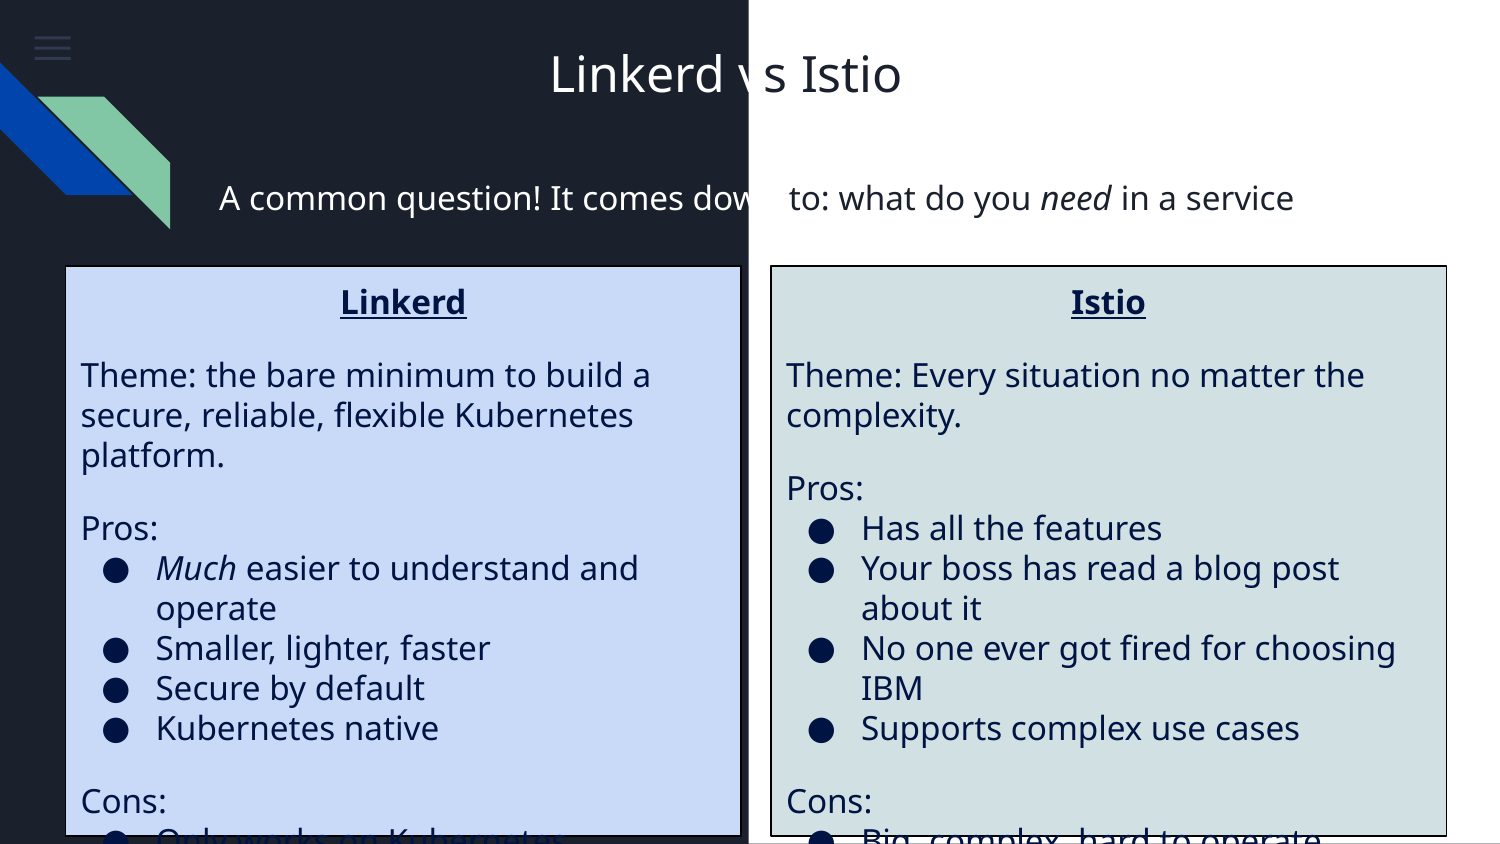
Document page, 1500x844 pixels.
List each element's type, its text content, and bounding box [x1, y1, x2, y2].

text_box Istio Theme: Every situation no matter the complexity. Pros: Has all the features Your boss has read a blog post about it No one ever got fired for choosing IBM Supports complex use cases Cons: Big, complex, hard to operate [770, 266, 1447, 836]
text_box A common question! It comes down to: what do you need in a service mesh? [204, 156, 1388, 279]
text_box Linkerd Theme: the bare minimum to build a secure, reliable, flexible Kubernetes platform. Pros: Much easier to understand and operate Smaller, lighter, faster Secure by default Kubernetes native Cons: Only works on Kubernetes [65, 266, 742, 836]
text_box Linkerd vs Istio [534, 18, 1027, 118]
